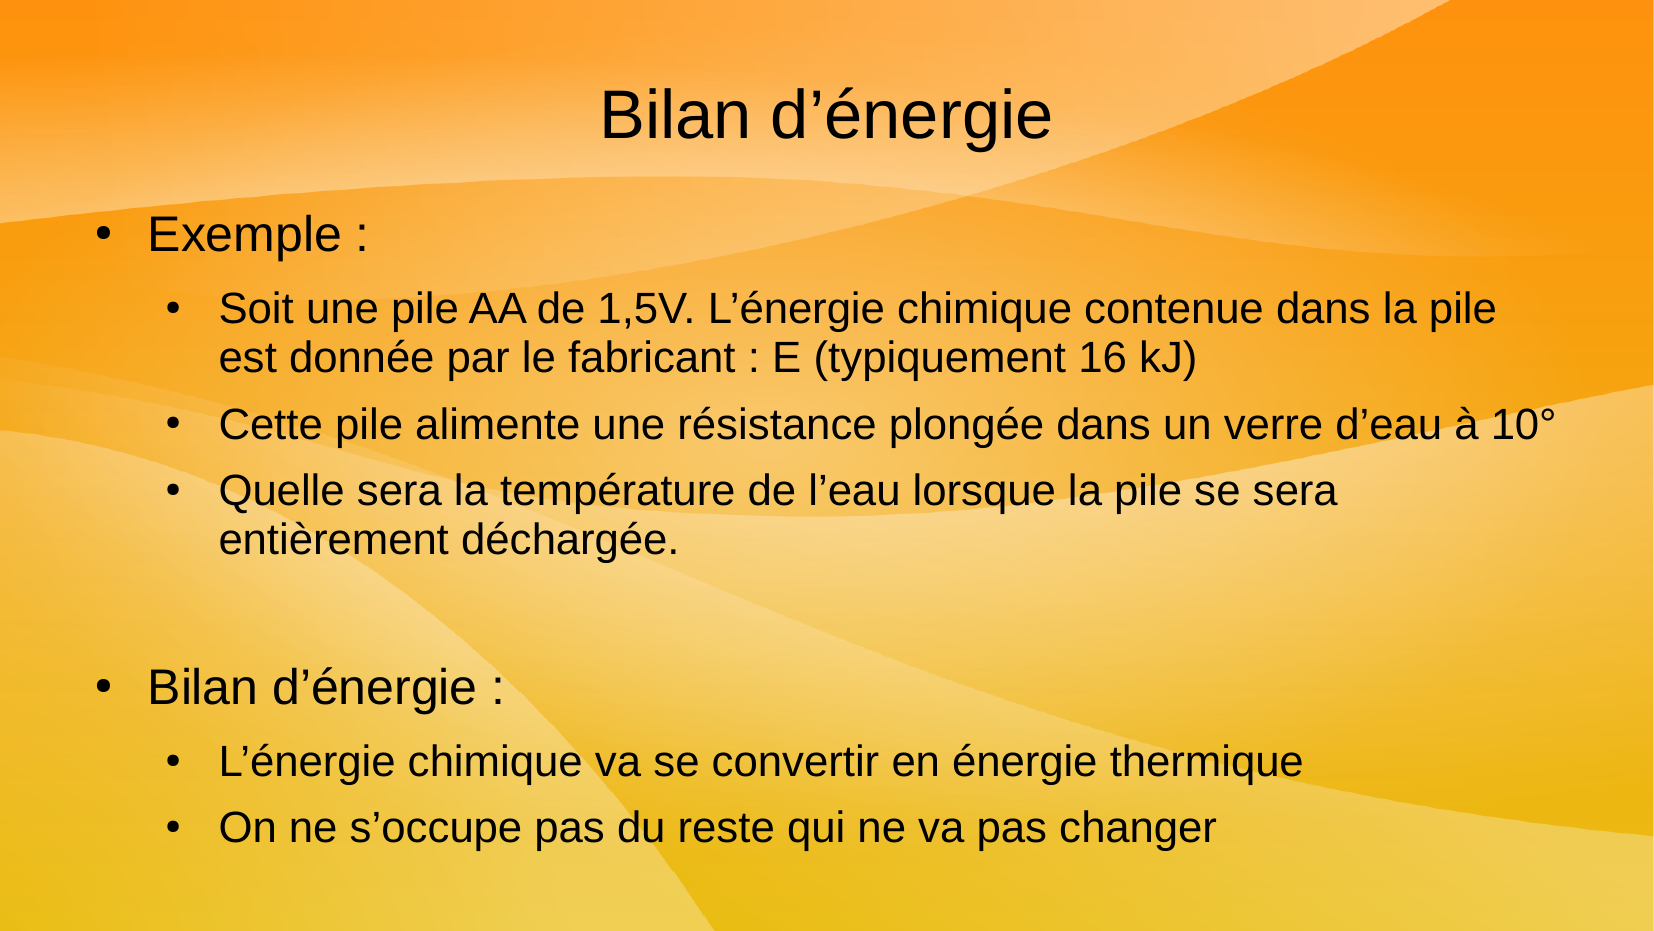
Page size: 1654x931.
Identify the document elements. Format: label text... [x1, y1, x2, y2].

title Bilan d’énergie [82, 37, 1571, 193]
picture [0, 0, 1654, 931]
list Exemple : Soit une pile AA de 1,5V. L’énergie chimique contenue dans la pile est donnée par le fabricant : E (typiquement 16 kJ) Cette pile alimente une résistance plongée dans un verre d’eau à 10° Quelle sera la température de l’eau lorsque la pile se sera entièrement déchargée. Bilan d’énergie : L’énergie chimique va se convertir en énergie thermique On ne s’occupe pas du reste qui ne va pas changer [76, 206, 1565, 916]
